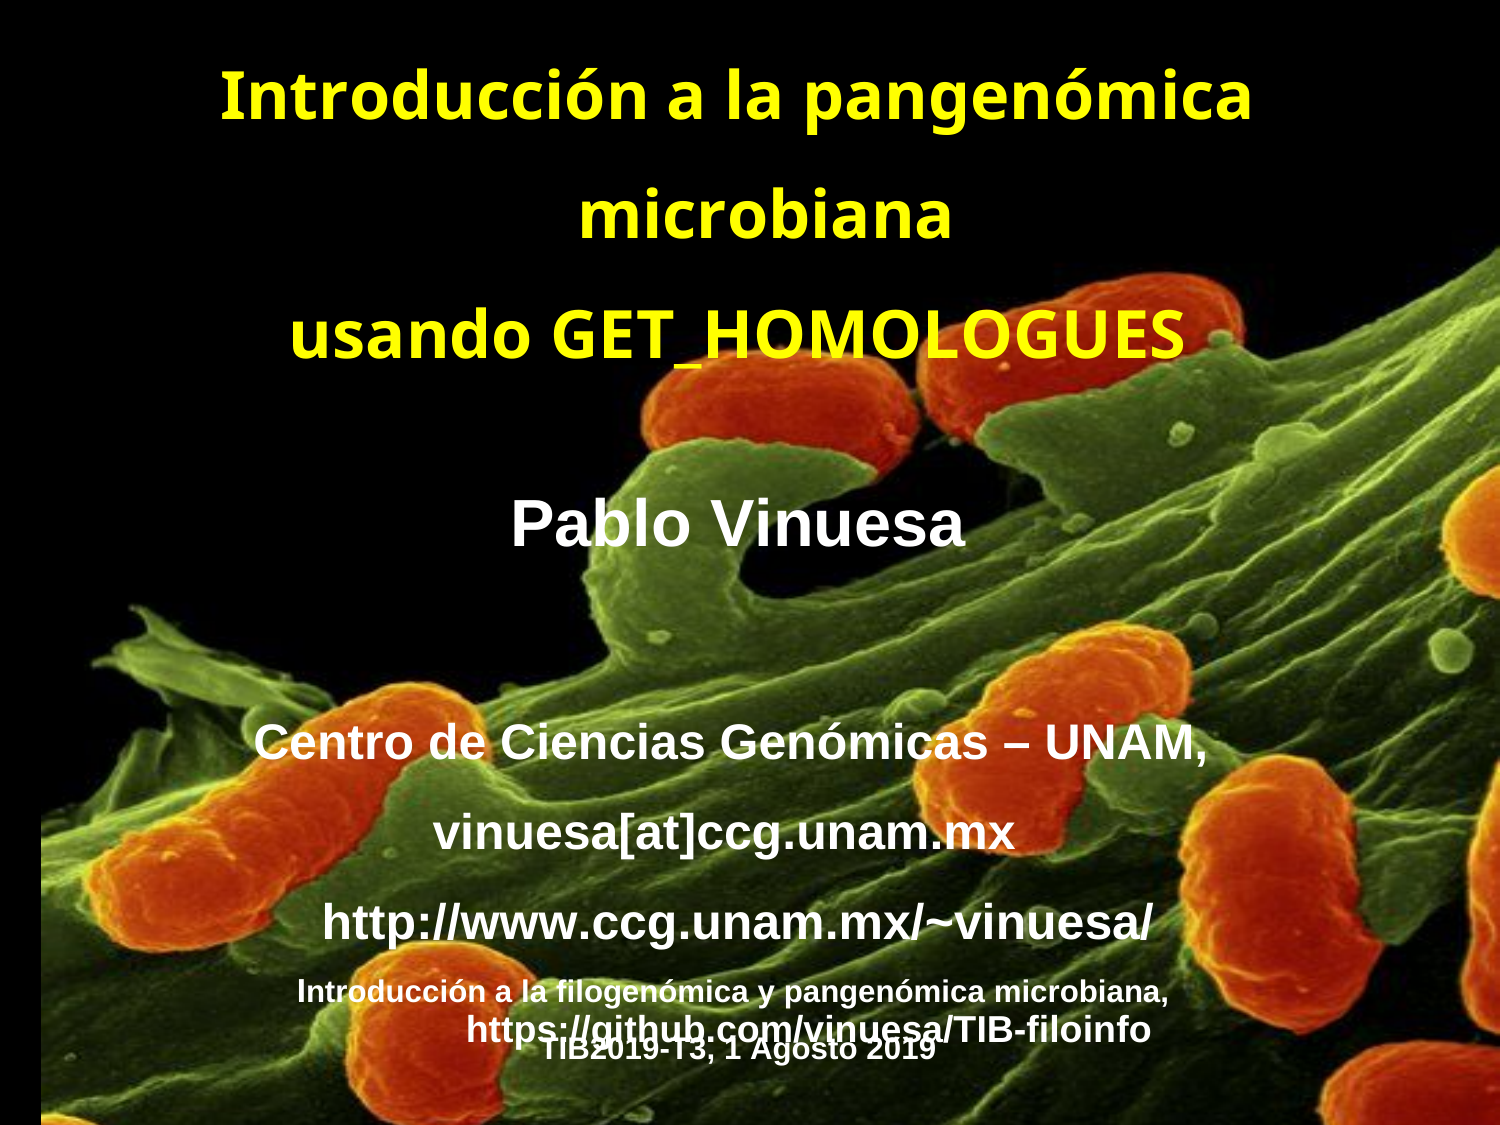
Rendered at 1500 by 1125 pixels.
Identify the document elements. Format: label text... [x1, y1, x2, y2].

text_box https://github.com/vinuesa/TIB-filoinfo [451, 997, 1168, 1058]
picture [41, 94, 1500, 1125]
text_box Introducción a la pangenómica microbiana usando GET_HOMOLOGUES Pablo Vinuesa Centro de Ciencias Genómicas – UNAM, vinuesa[at]ccg.unam.mx http://www.ccg.unam.mx/~vinuesa/ Introducción a la filogenómica y pangenómica microbiana, TIB2019-T3, 1 Agosto 2019 [29, 4, 1447, 1074]
